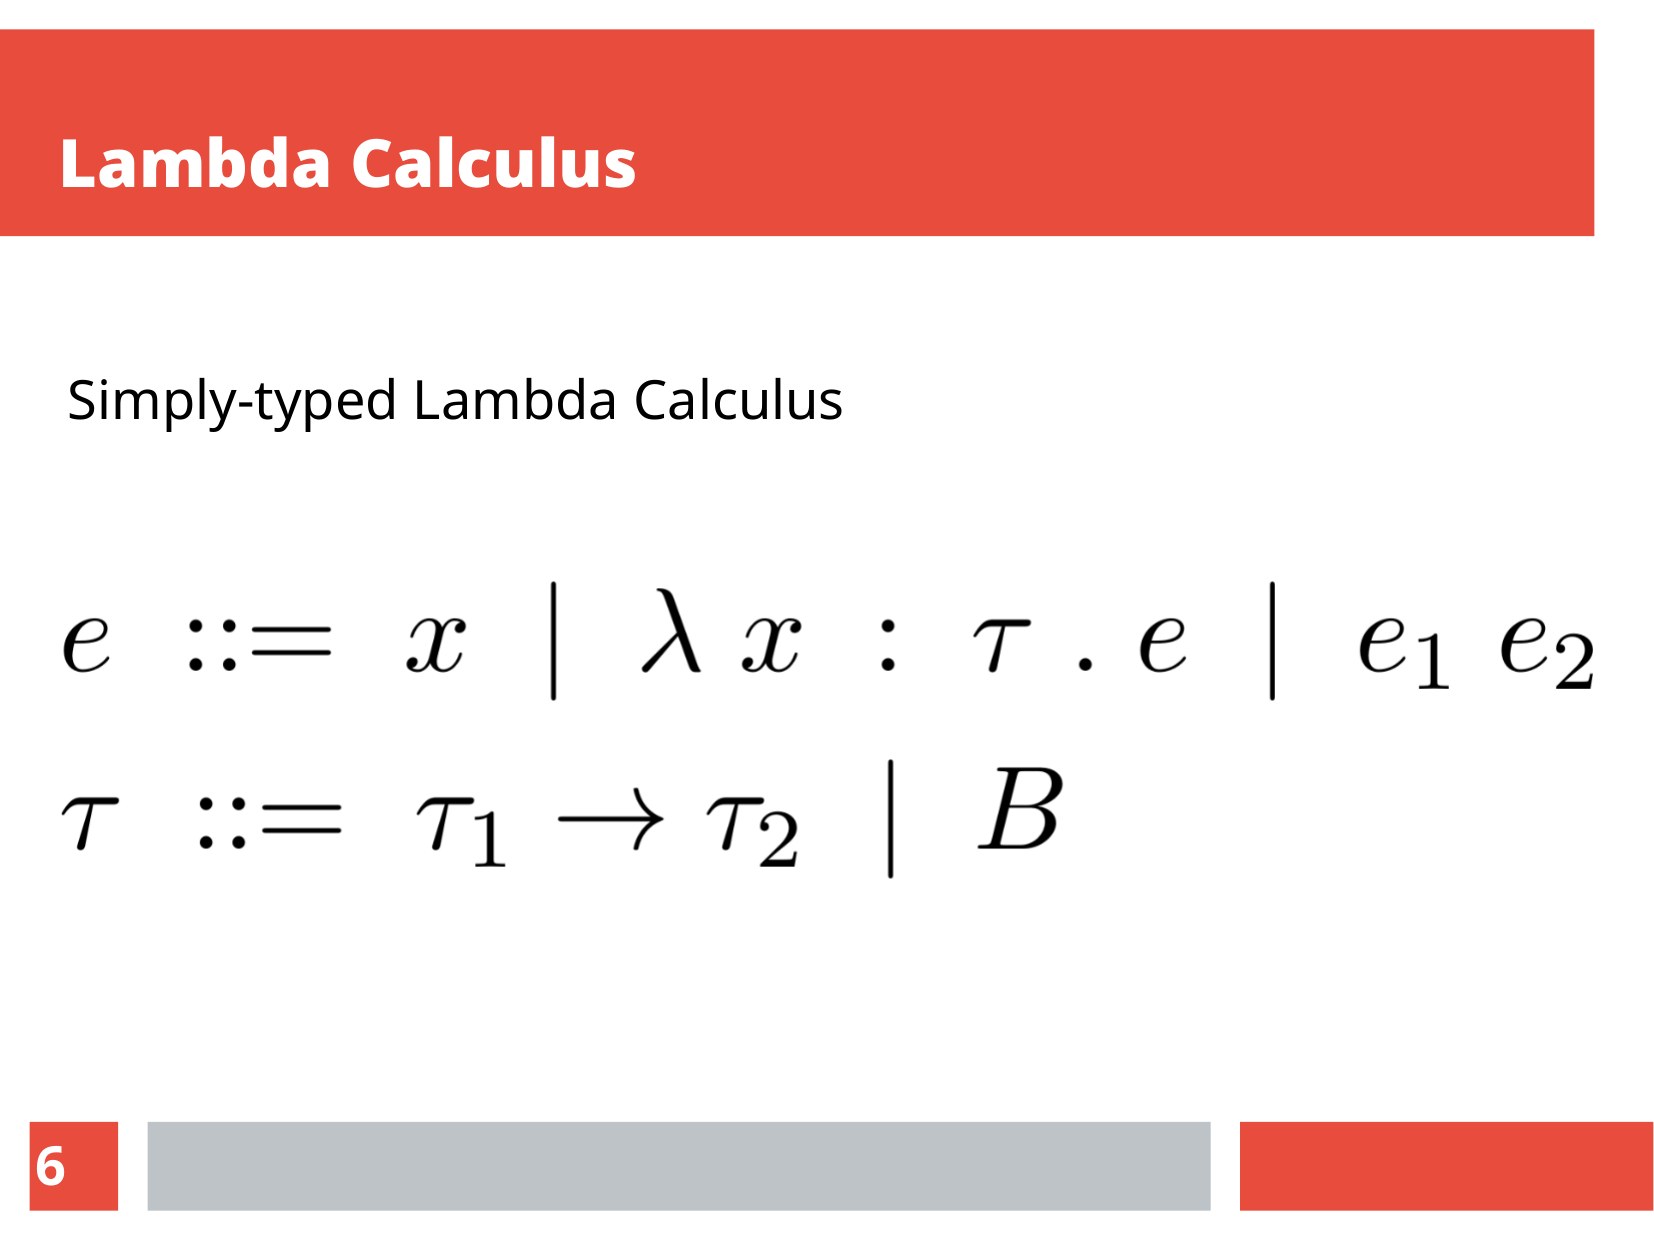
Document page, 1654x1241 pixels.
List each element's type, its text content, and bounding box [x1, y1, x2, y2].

picture [0, 522, 1654, 939]
text_box 6 [20, 1119, 254, 1210]
title Lambda Calculus [59, 58, 1595, 207]
text_box Simply-typed Lambda Calculus [53, 354, 923, 433]
